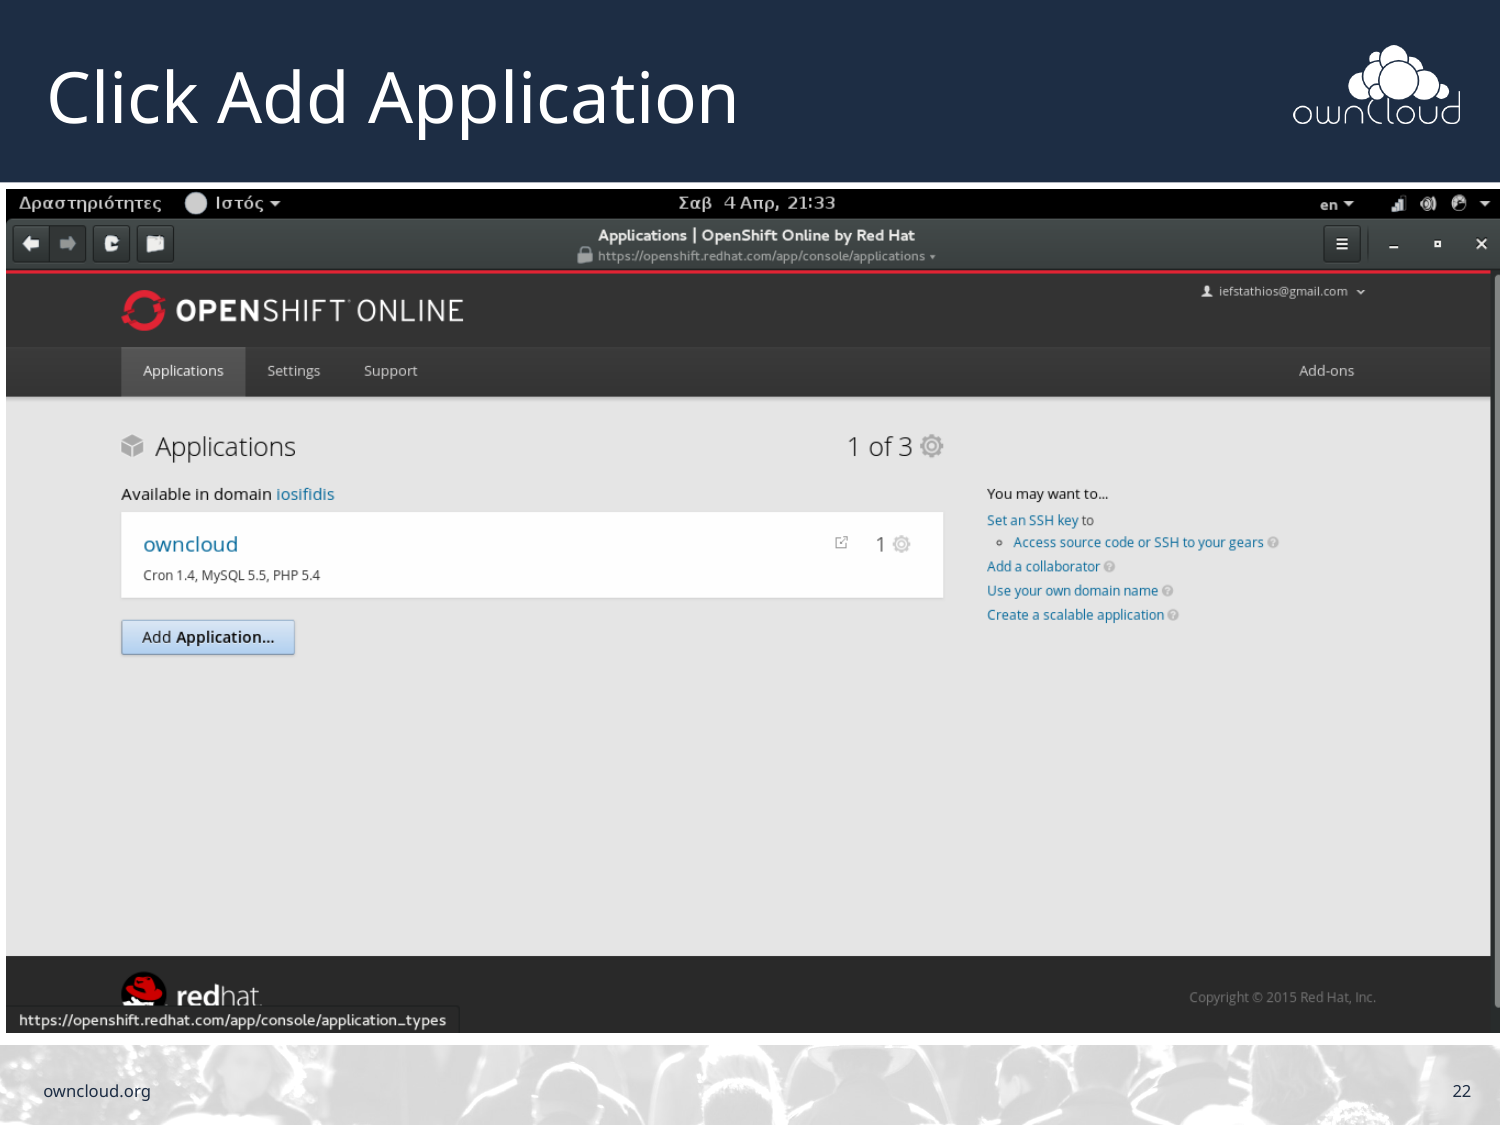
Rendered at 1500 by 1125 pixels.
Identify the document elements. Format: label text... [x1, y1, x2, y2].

picture [1293, 45, 1460, 124]
picture [6, 189, 1500, 1033]
picture [0, 1045, 1500, 1125]
title Click Add Application [46, 5, 1258, 187]
